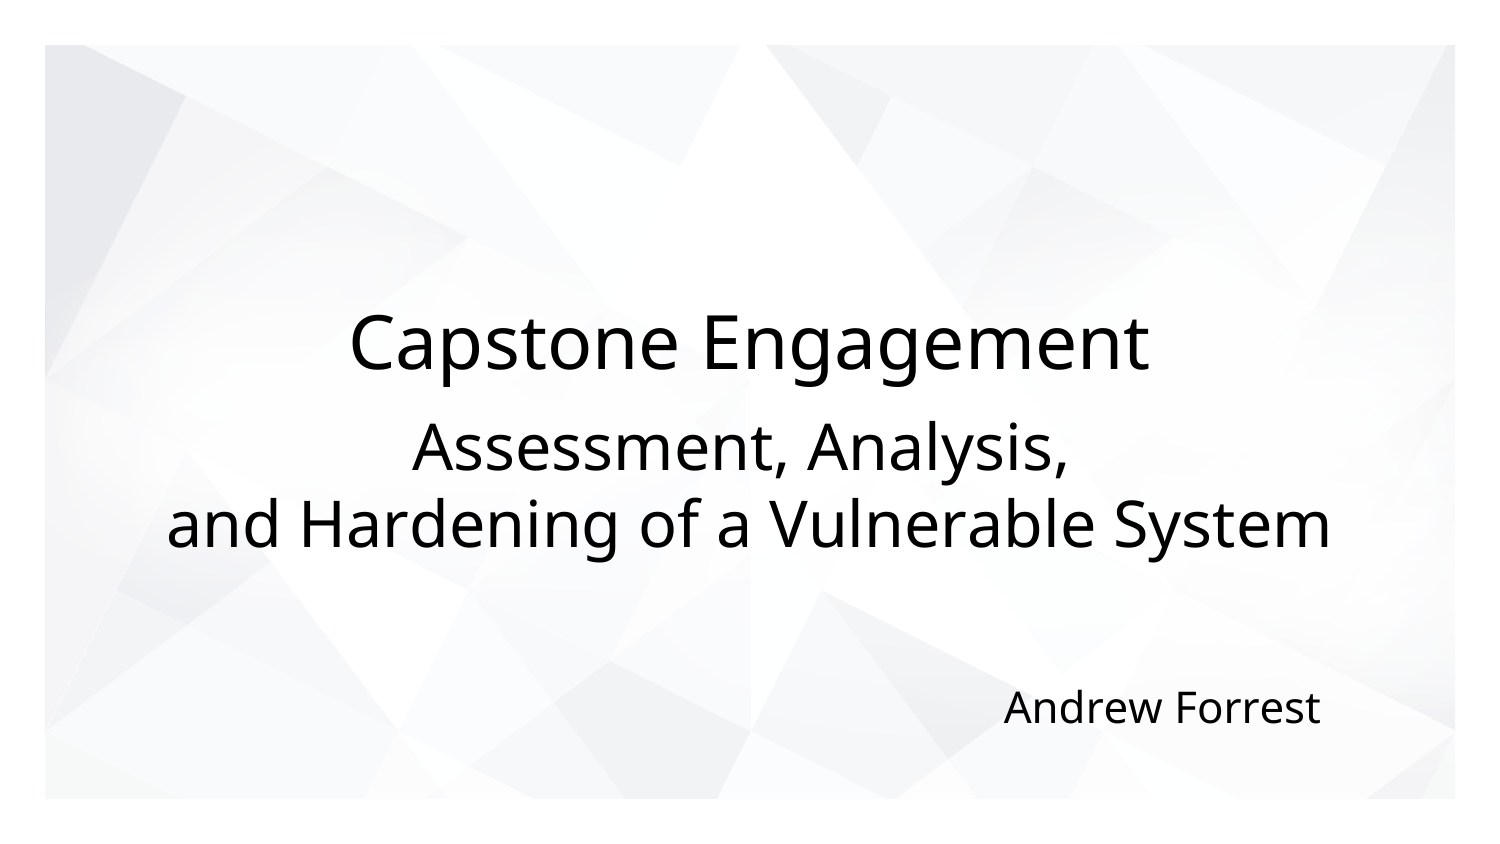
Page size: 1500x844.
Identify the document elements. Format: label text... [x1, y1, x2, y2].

title Capstone Engagement Assessment, Analysis, and Hardening of a Vulnerable System Andrew Forrest [45, 279, 1456, 410]
